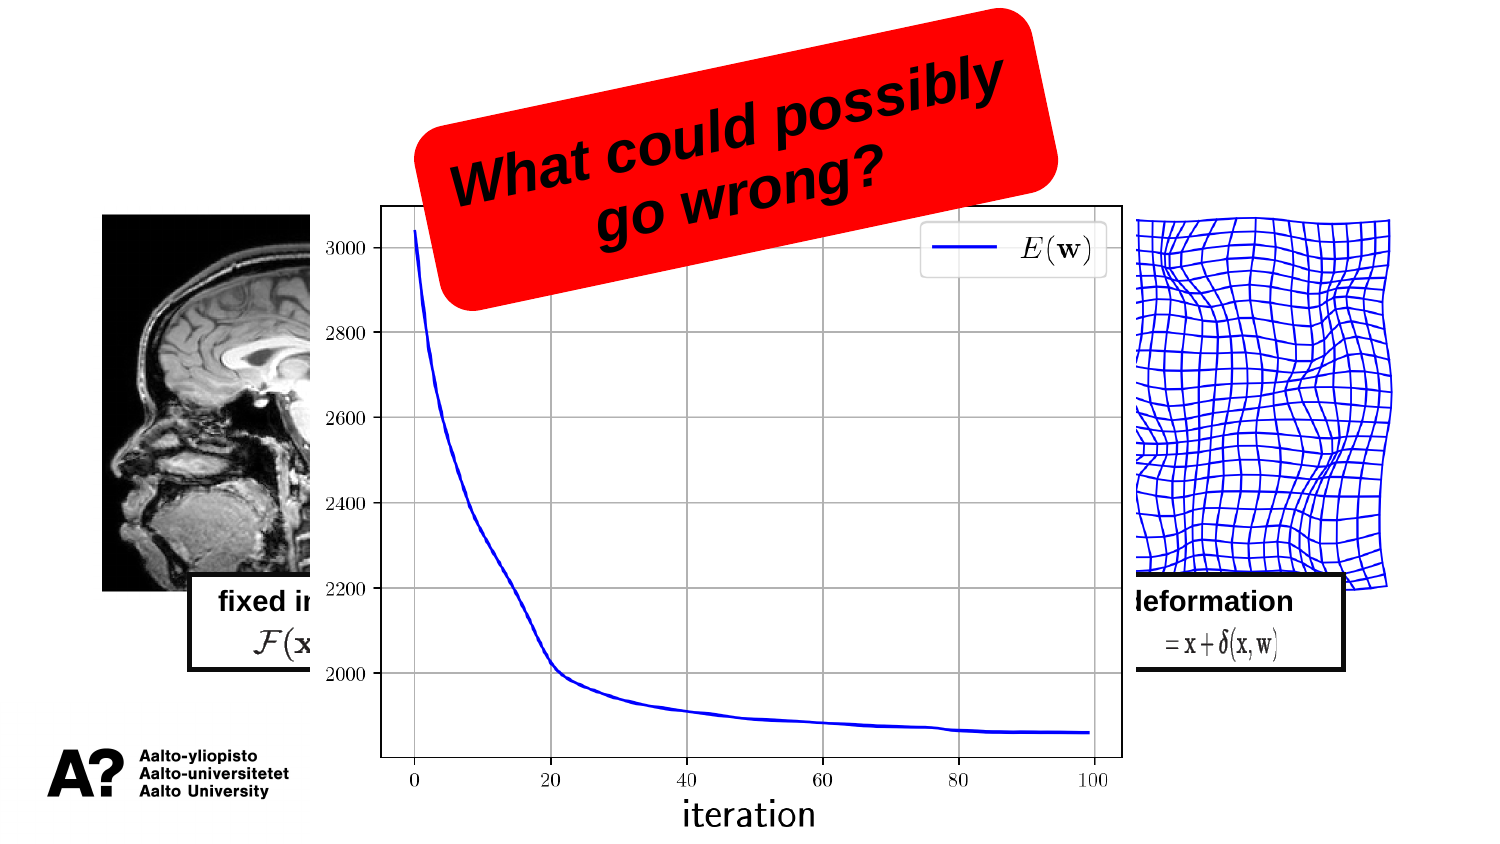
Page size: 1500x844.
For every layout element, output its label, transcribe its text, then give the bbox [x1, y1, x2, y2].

text_box What could possibly go wrong? [430, 36, 1038, 290]
picture [0, 186, 1420, 844]
text_box deformation [1136, 574, 1344, 670]
text_box [417, 11, 1056, 308]
picture [1165, 601, 1277, 670]
text_box fixed image [189, 574, 310, 670]
